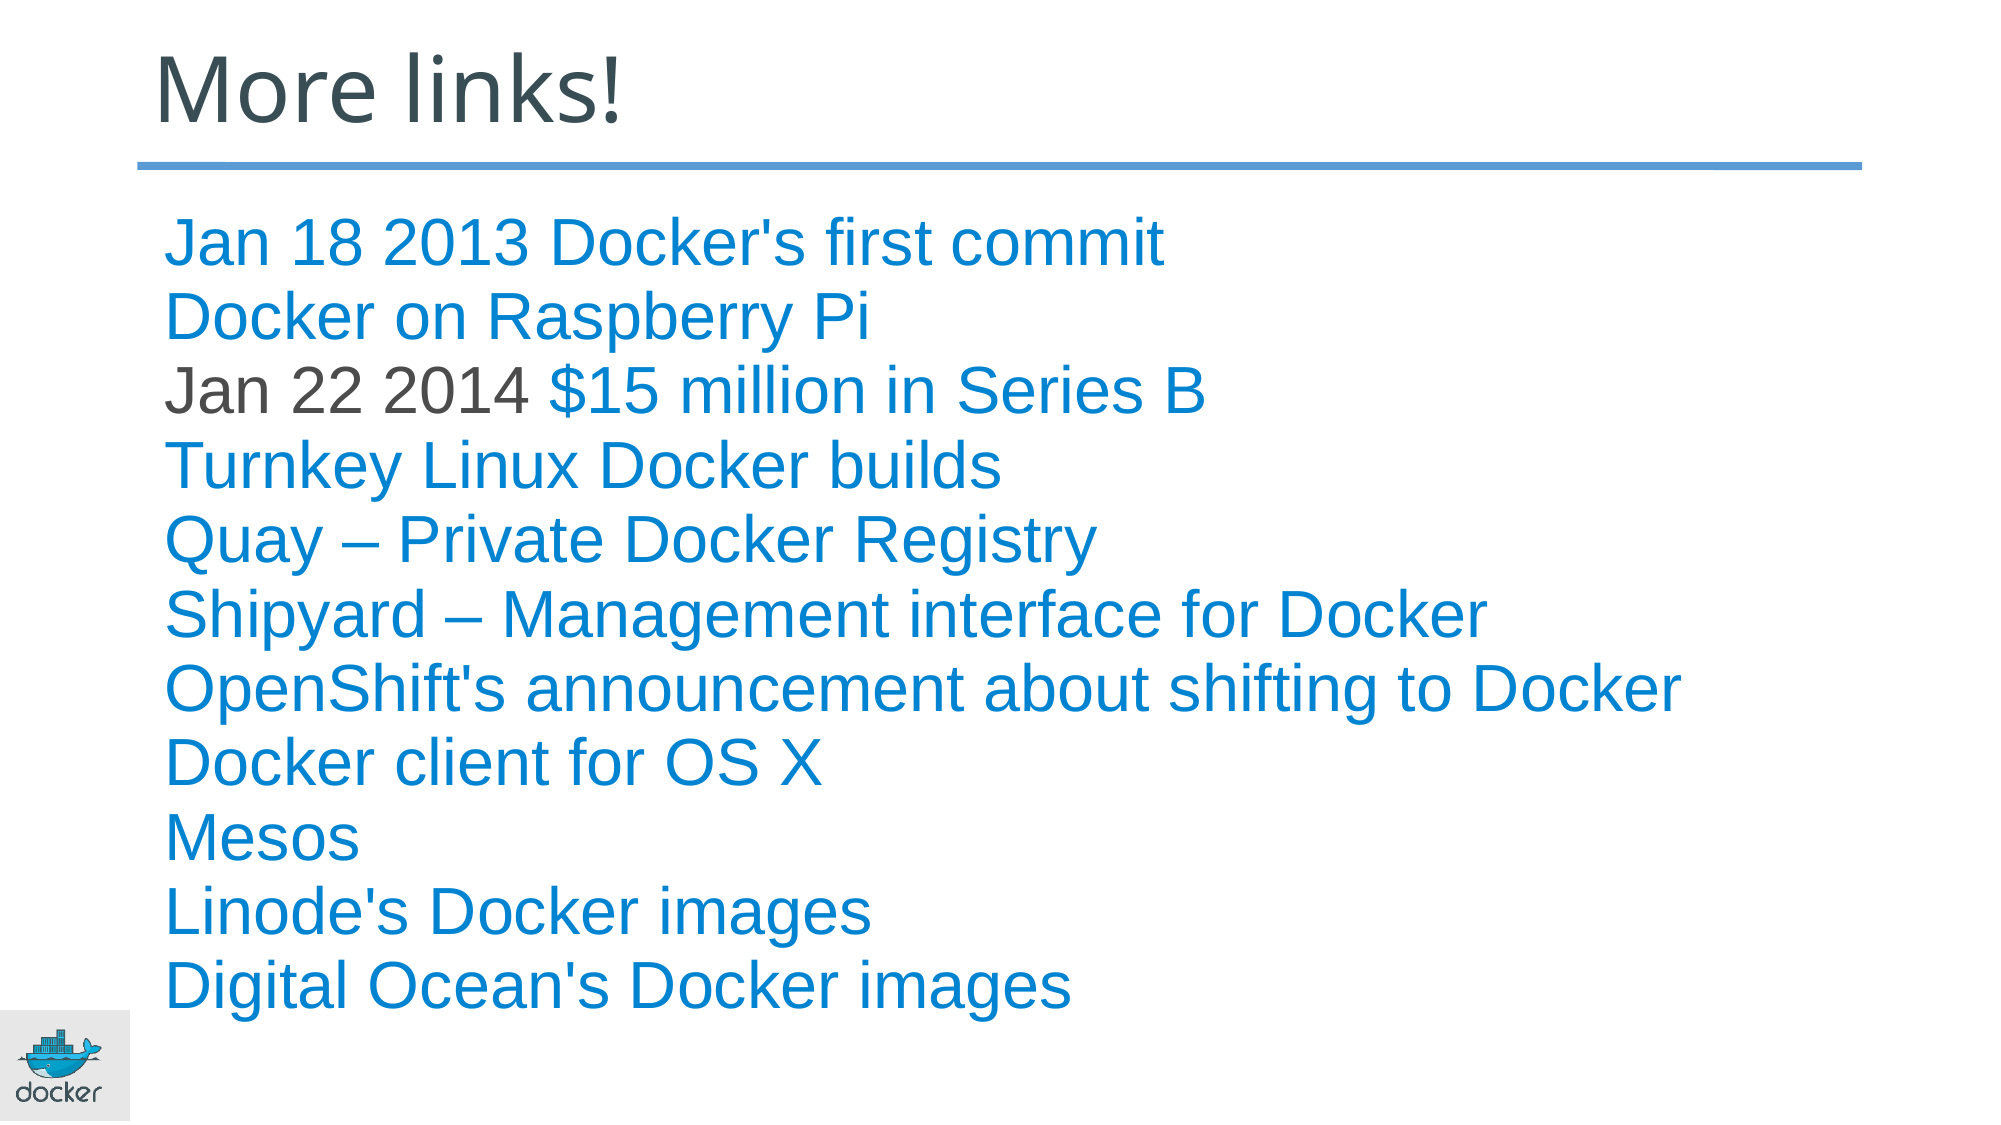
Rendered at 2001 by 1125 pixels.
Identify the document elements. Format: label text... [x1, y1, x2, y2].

text_box Jan 18 2013 Docker's first commit Docker on Raspberry Pi Jan 22 2014 $15 million in Series B Turnkey Linux Docker builds Quay – Private Docker Registry Shipyard – Management interface for Docker OpenShift's announcement about shifting to Docker Docker client for OS X Mesos Linode's Docker images Digital Ocean's Docker images [149, 195, 1860, 656]
title More links! [137, 22, 1863, 133]
picture [0, 1010, 130, 1121]
